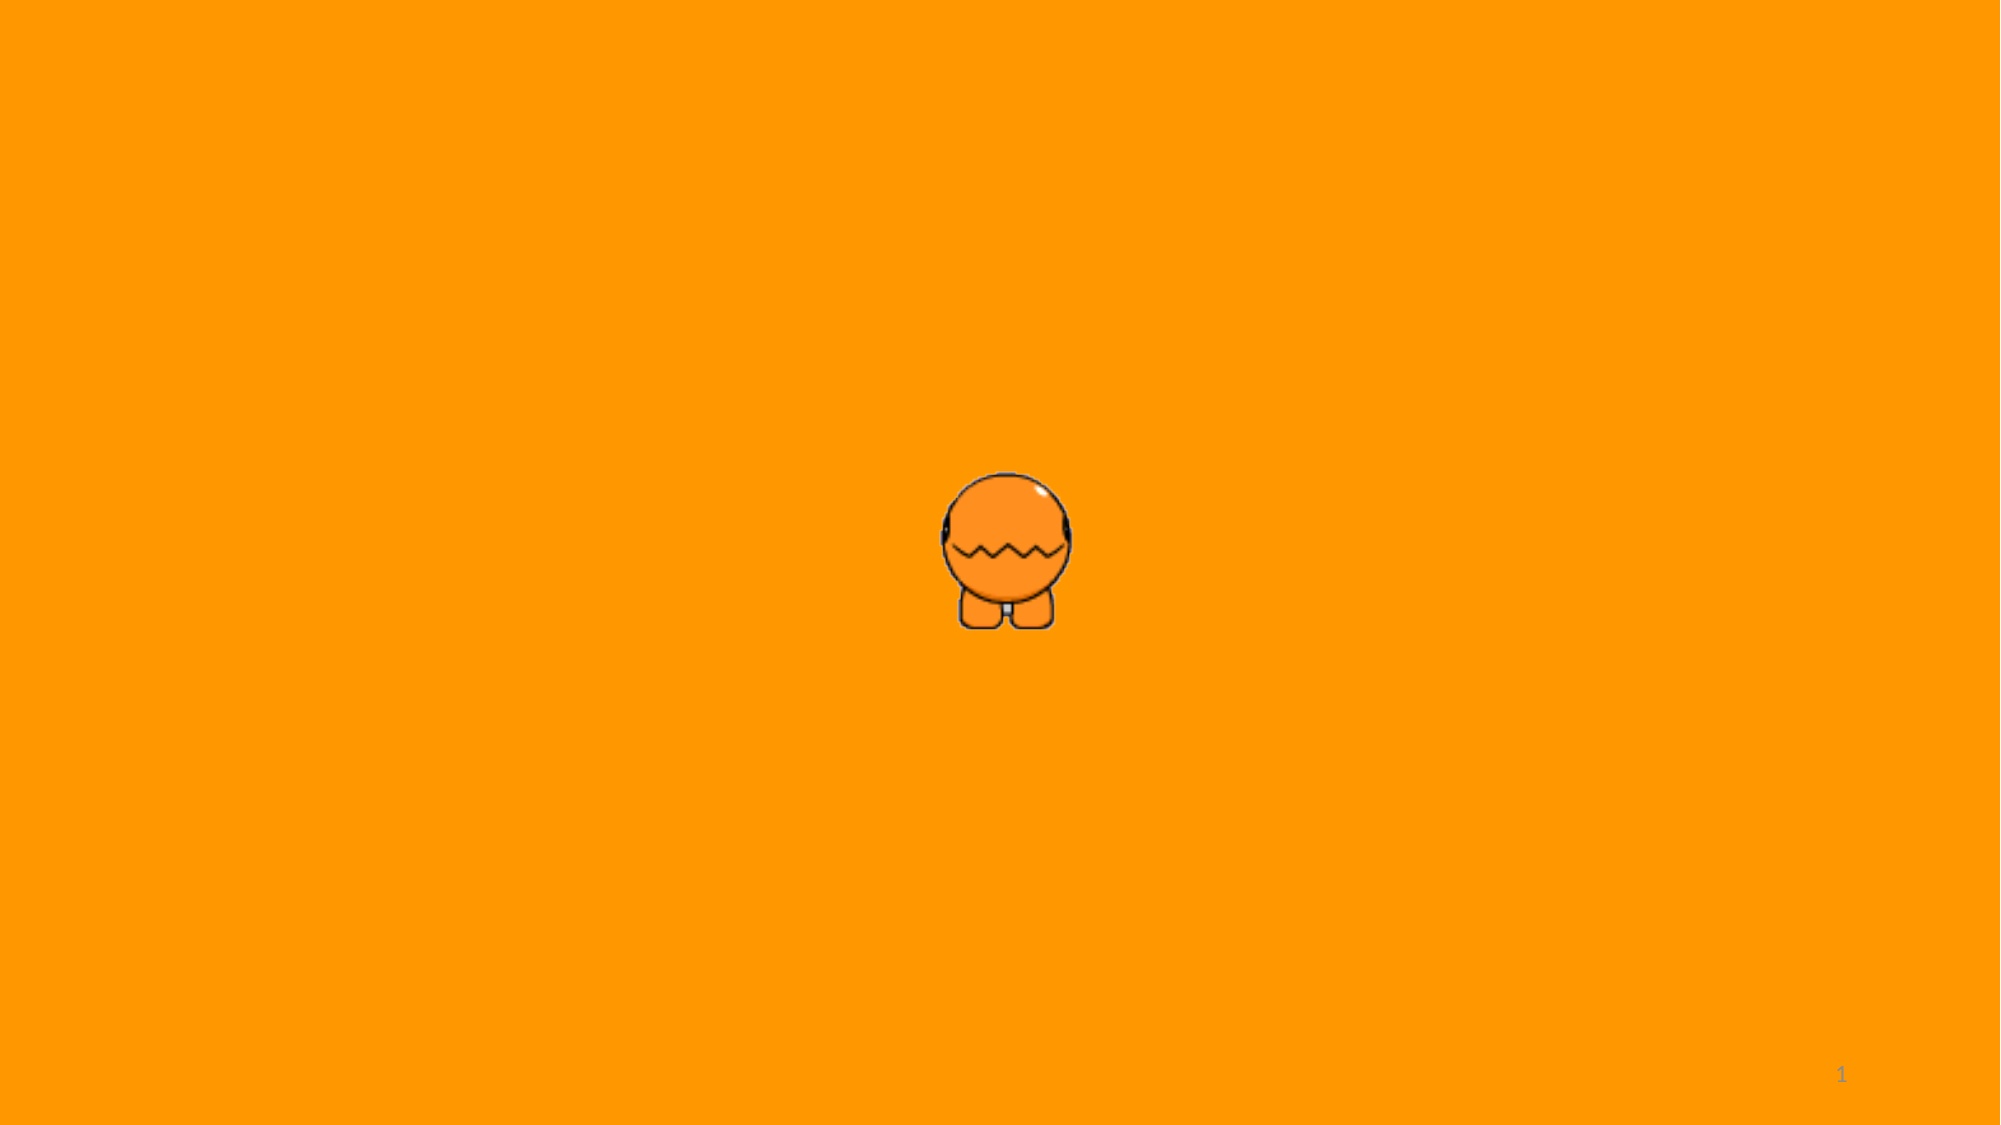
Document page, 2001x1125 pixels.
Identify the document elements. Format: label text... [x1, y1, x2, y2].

picture [826, 409, 1170, 638]
text_box <number> [1412, 1042, 1863, 1103]
